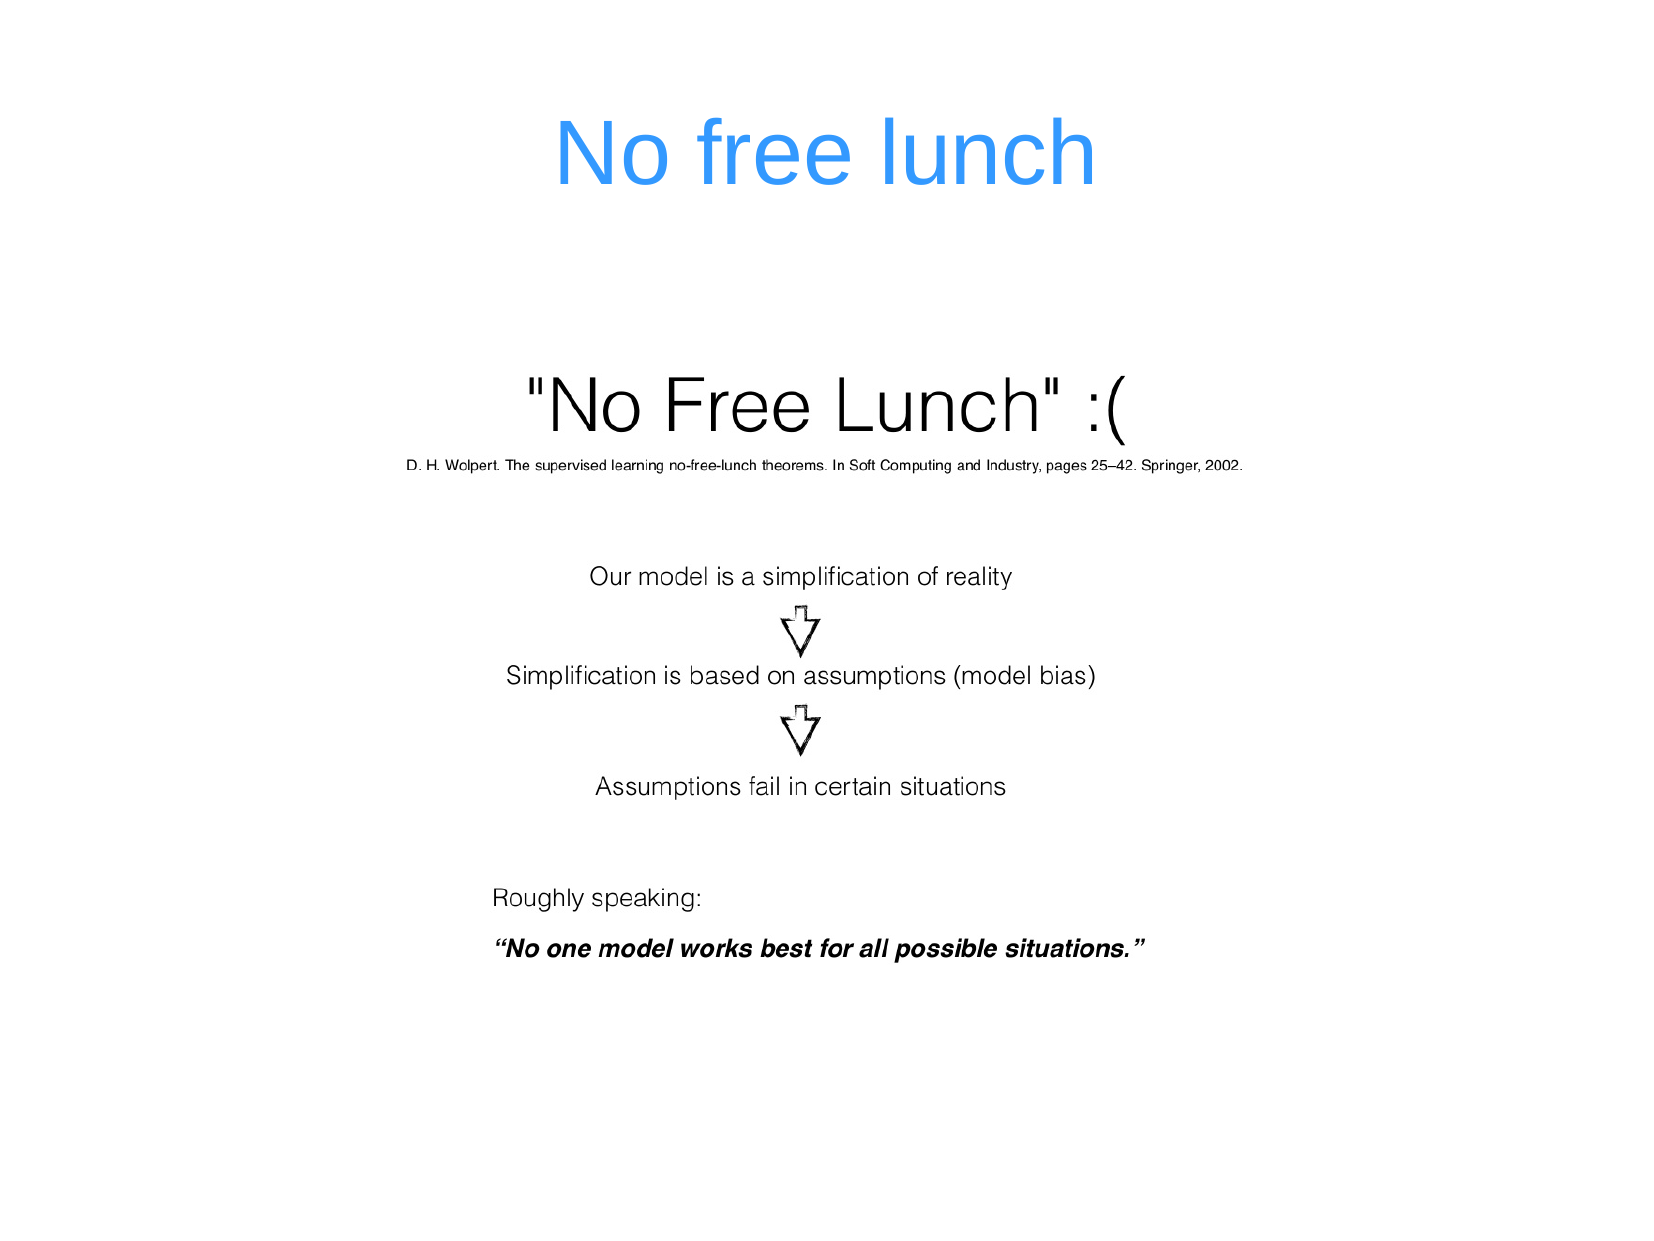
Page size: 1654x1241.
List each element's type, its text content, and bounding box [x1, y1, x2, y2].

picture [347, 290, 1307, 1010]
title No free lunch [82, 49, 1571, 257]
